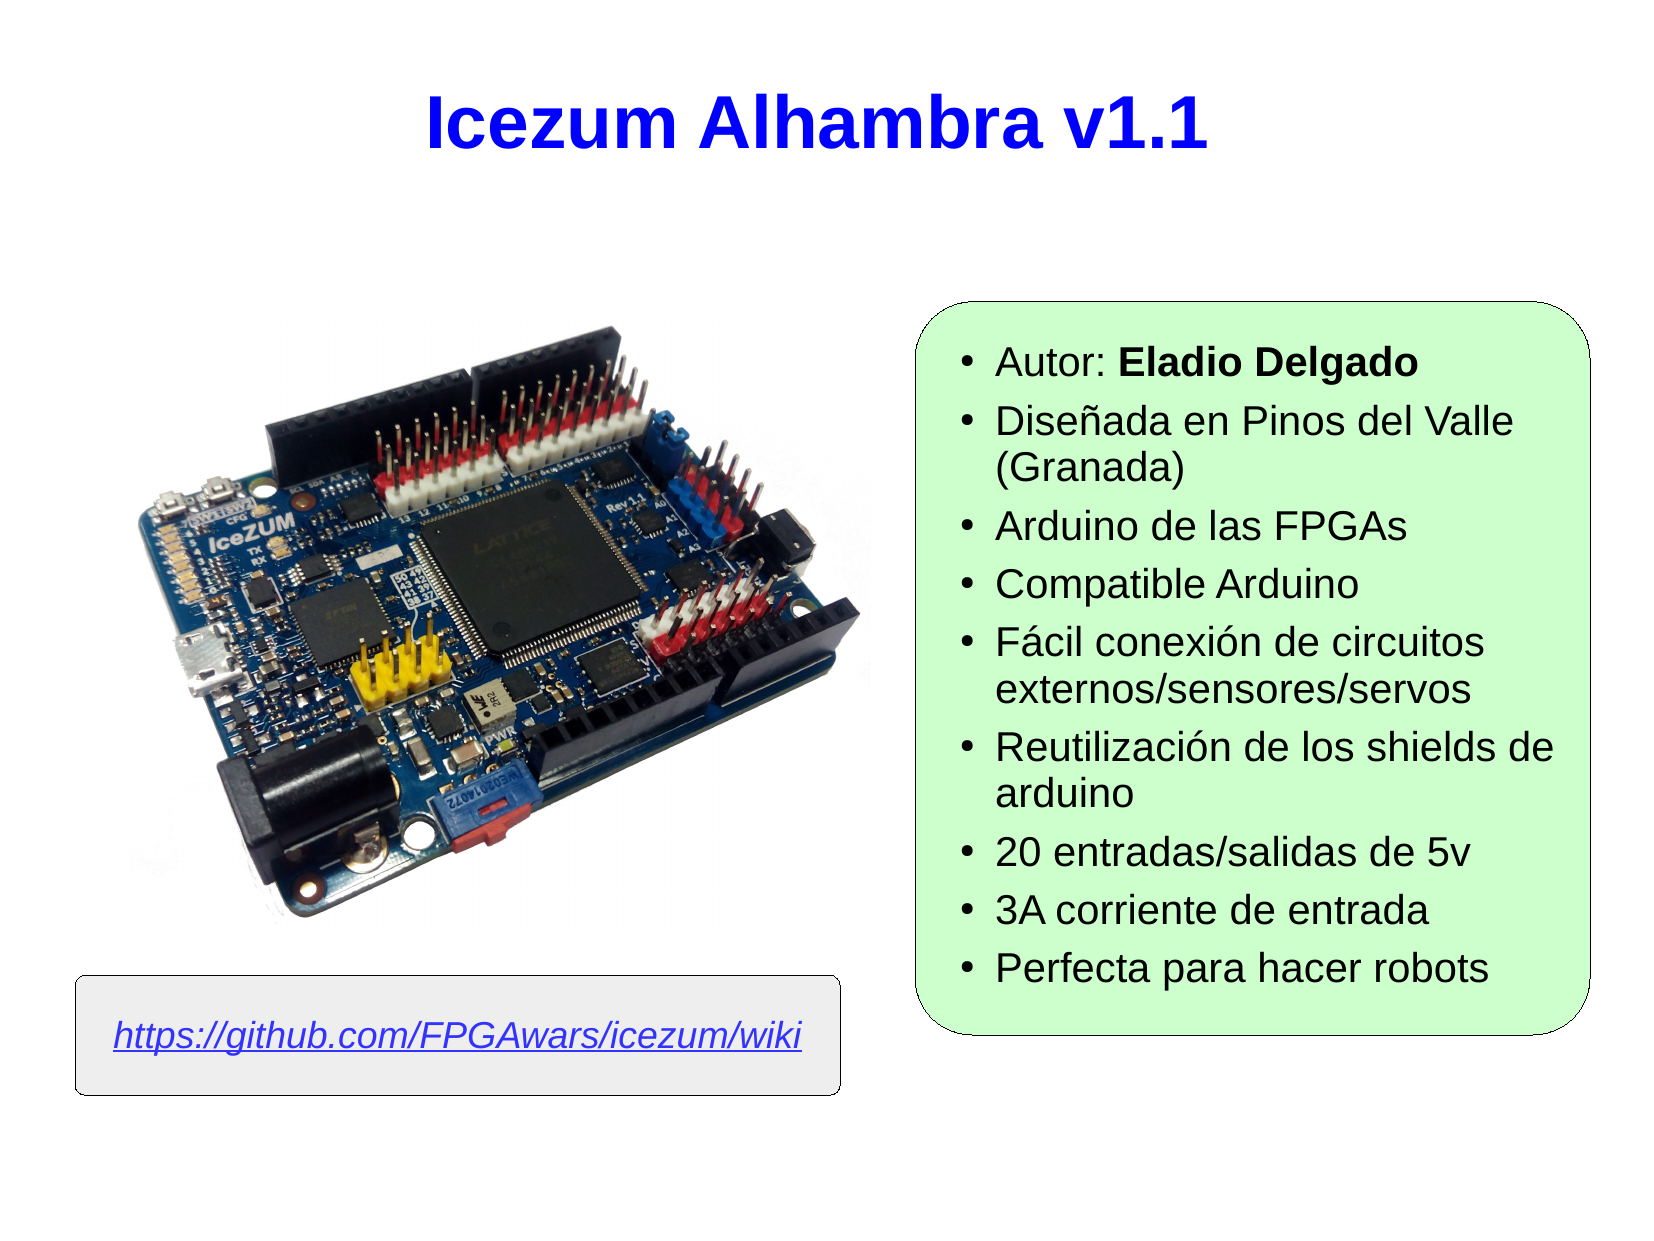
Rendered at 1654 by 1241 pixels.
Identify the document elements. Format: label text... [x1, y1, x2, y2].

text_box Autor: Eladio Delgado Diseñada en Pinos del Valle (Granada) Arduino de las FPGAs Compatible Arduino Fácil conexión de circuitos externos/sensores/servos Reutilización de los shields de arduino 20 entradas/salidas de 5v 3A corriente de entrada Perfecta para hacer robots [945, 331, 1591, 1058]
text_box https://github.com/FPGAwars/icezum/wiki [75, 975, 841, 1096]
text_box [915, 301, 1583, 1028]
picture [129, 314, 871, 931]
text_box Icezum Alhambra v1.1 [90, 73, 1546, 211]
